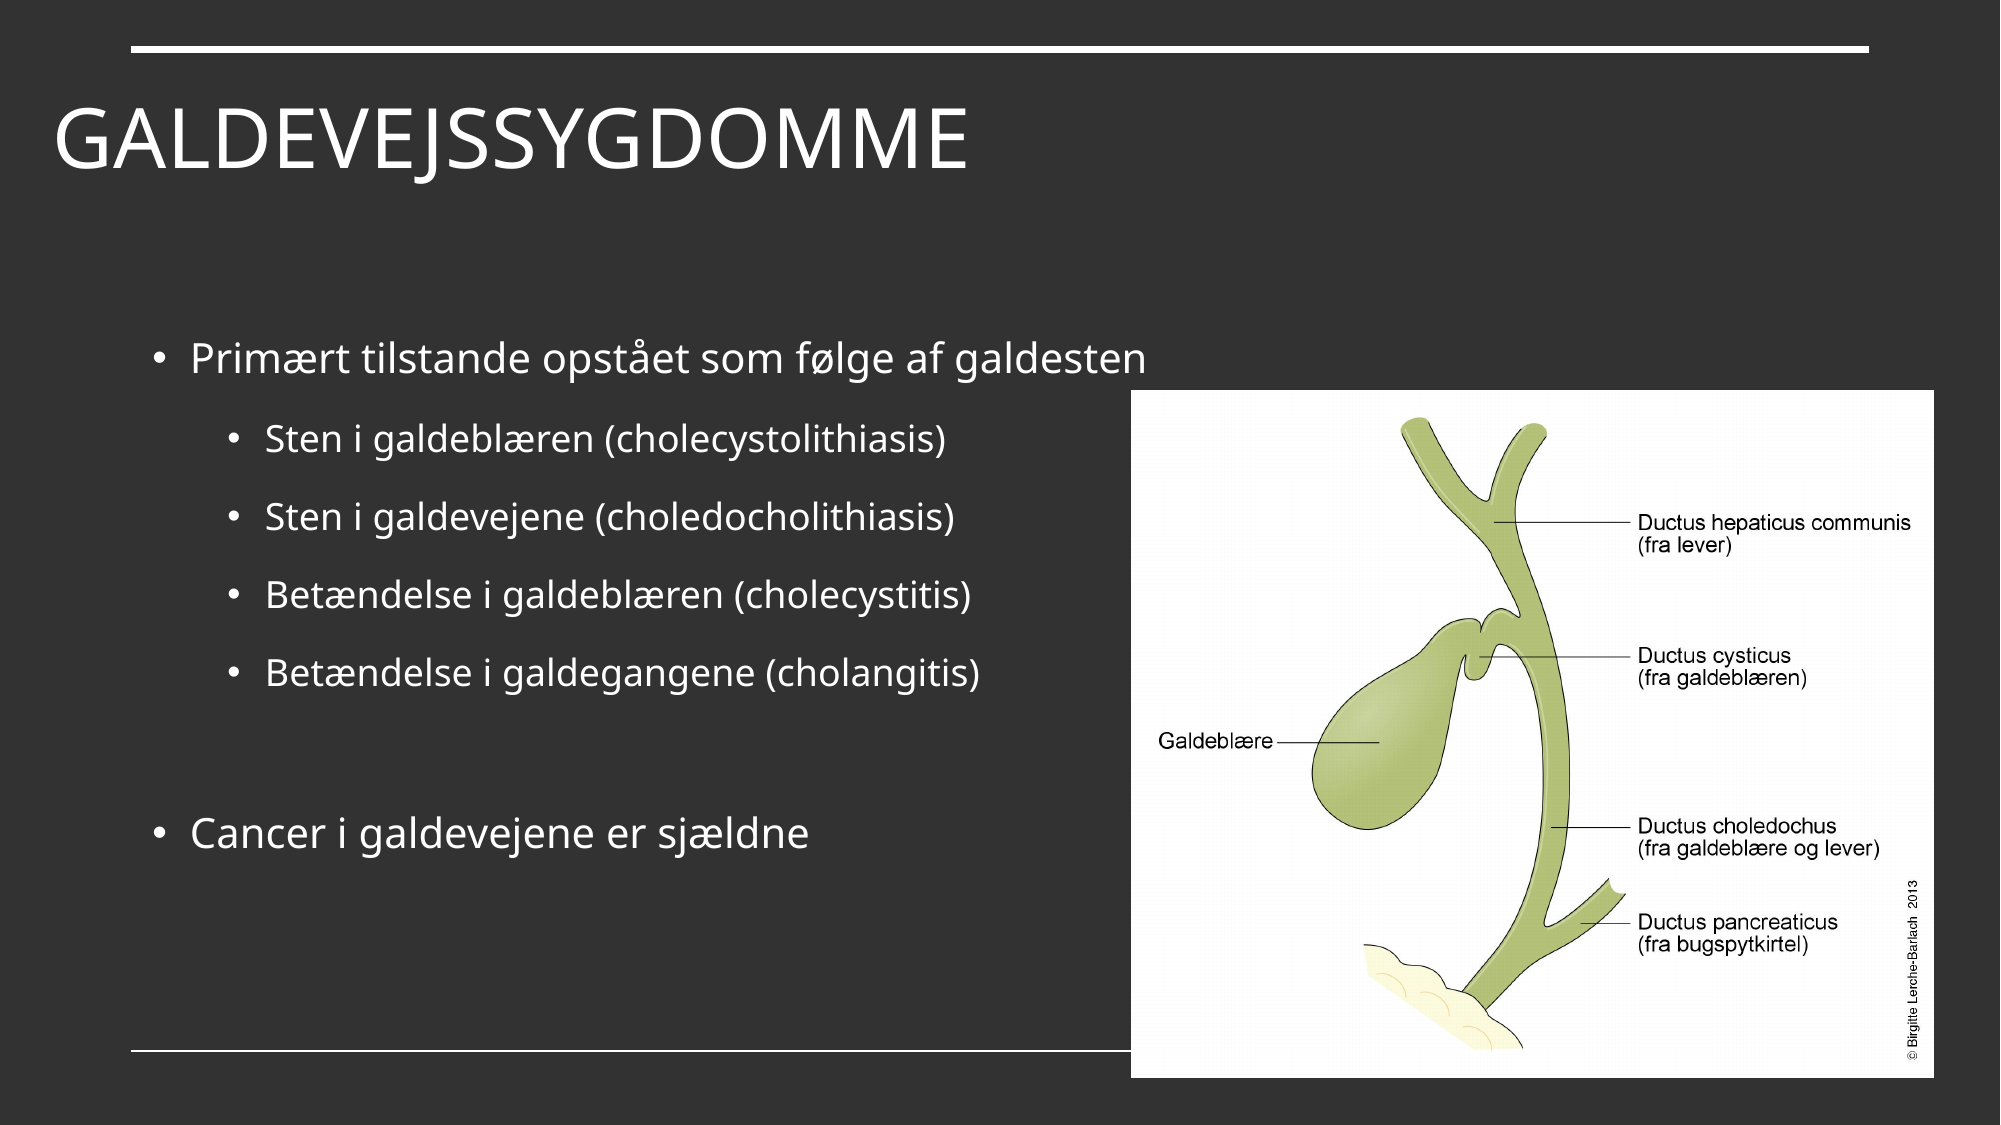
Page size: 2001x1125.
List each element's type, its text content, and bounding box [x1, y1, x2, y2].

title Galdevejssygdomme [37, 77, 1792, 292]
picture [1131, 390, 1934, 1078]
list Primært tilstande opstået som følge af galdesten Sten i galdeblæren (cholecystolithiasis) Sten i galdevejene (choledocholithiasis) Betændelse i galdeblæren (cholecystitis) Betændelse i galdegangene (cholangitis) Cancer i galdevejene er sjældne [137, 299, 1419, 1014]
